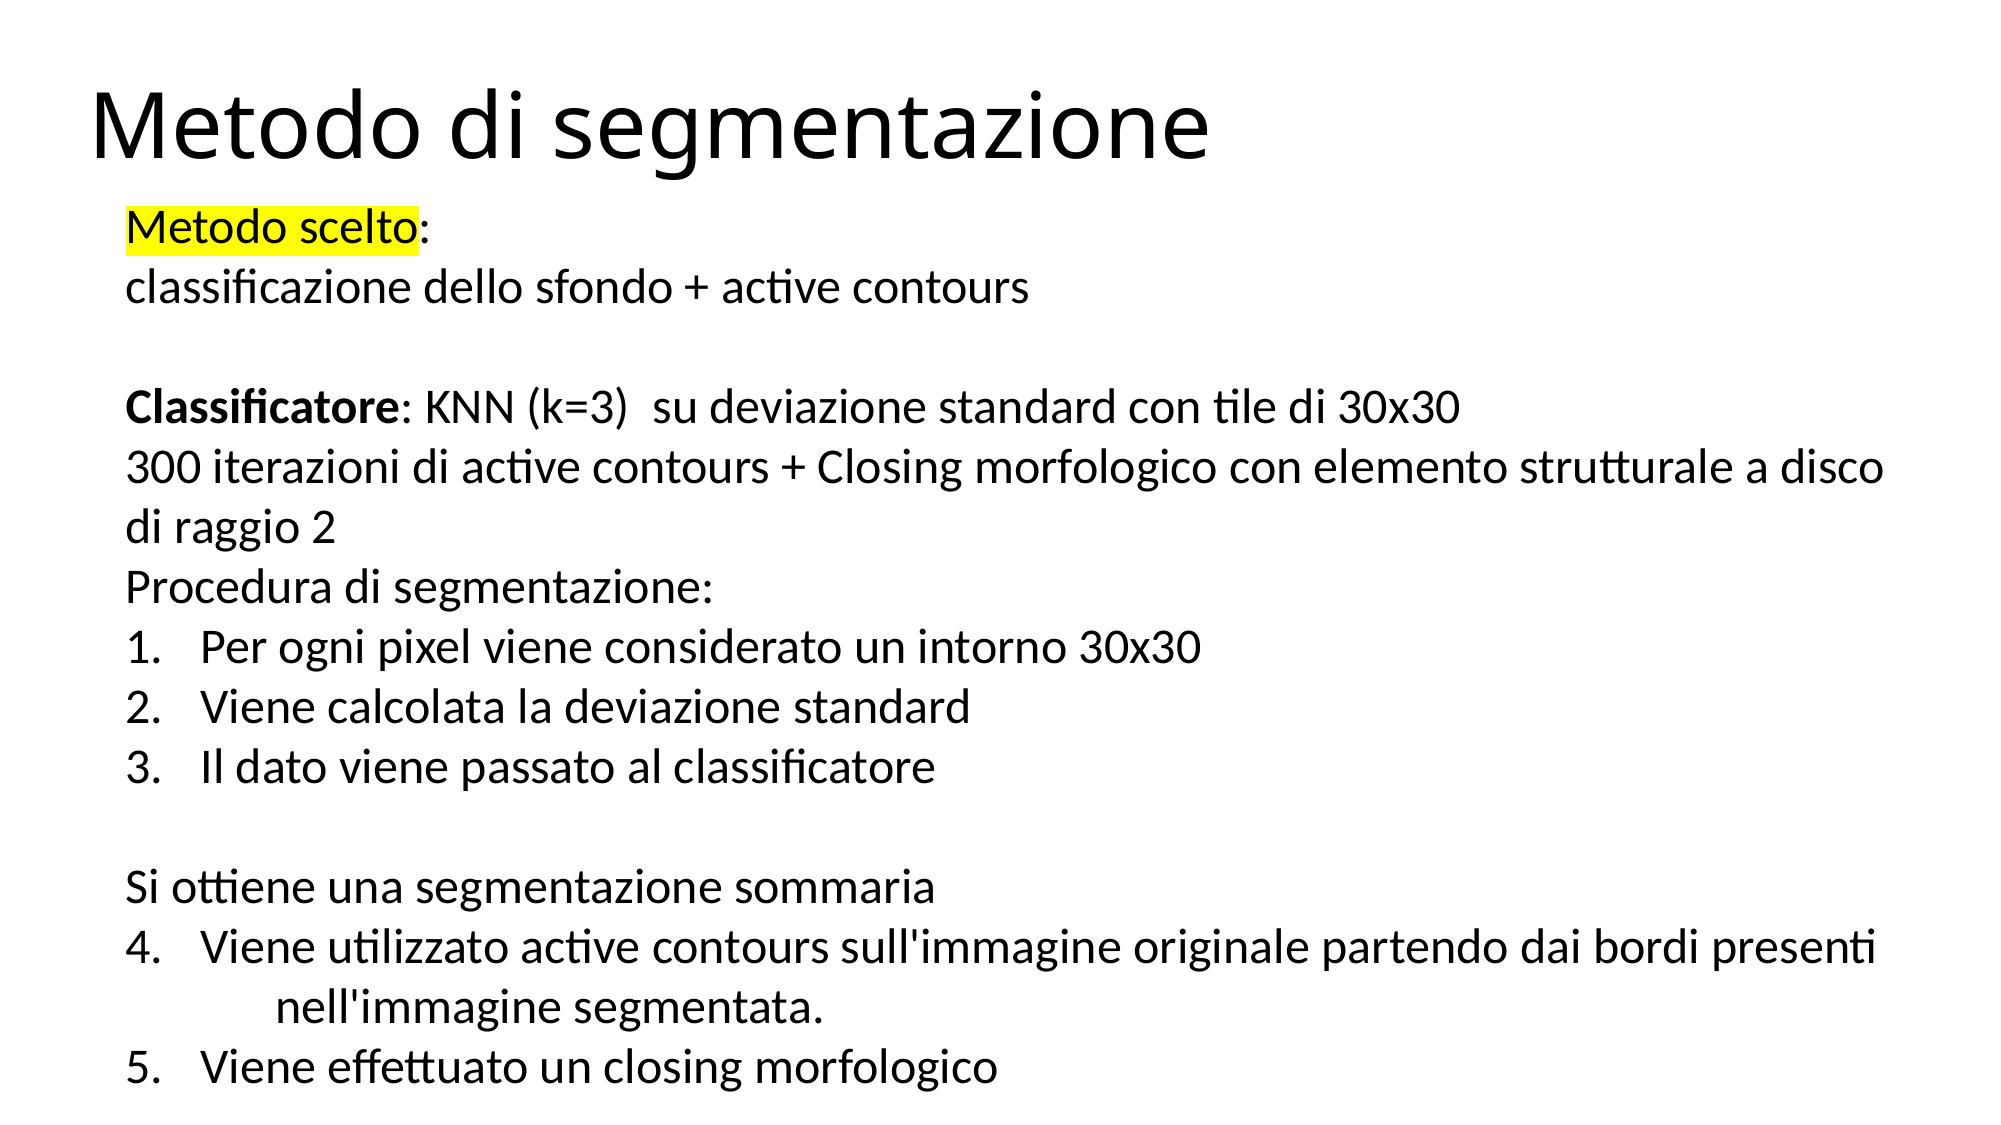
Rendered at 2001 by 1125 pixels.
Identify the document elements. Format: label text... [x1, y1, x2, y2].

title Metodo di segmentazione [73, 19, 1799, 238]
text_box Metodo scelto: classificazione dello sfondo + active contours Classificatore: KNN (k=3) su deviazione standard con tile di 30x30 300 iterazioni di active contours + Closing morfologico con elemento strutturale a disco di raggio 2 Procedura di segmentazione: Per ogni pixel viene considerato un intorno 30x30 Viene calcolata la deviazione standard Il dato viene passato al classificatore Si ottiene una segmentazione sommaria Viene utilizzato active contours sull'immagine originale partendo dai bordi presenti nell'immagine segmentata. Viene effettuato un closing morfologico [110, 186, 1944, 1125]
